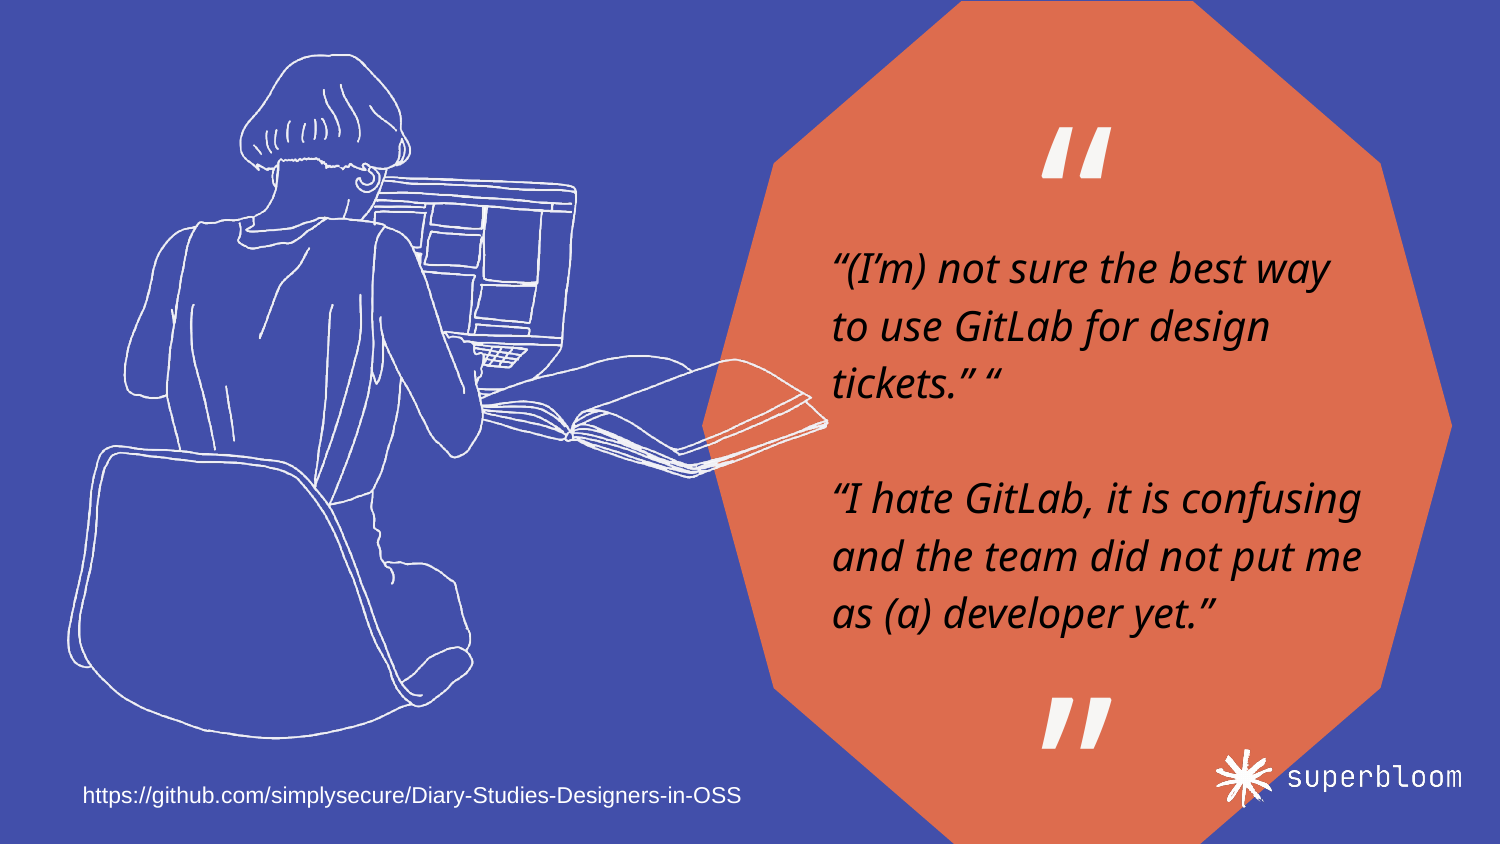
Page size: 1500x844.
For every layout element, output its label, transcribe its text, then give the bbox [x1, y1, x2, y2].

text_box “(I’m) not sure the best way to use GitLab for design tickets.” “ “I hate GitLab, it is confusing and the team did not put me as (a) developer yet.” [899, 219, 1379, 653]
picture [1216, 749, 1461, 808]
text_box https://github.com/simplysecure/Diary-Studies-Designers-in-OSS [67, 765, 786, 824]
picture [18, 0, 899, 795]
